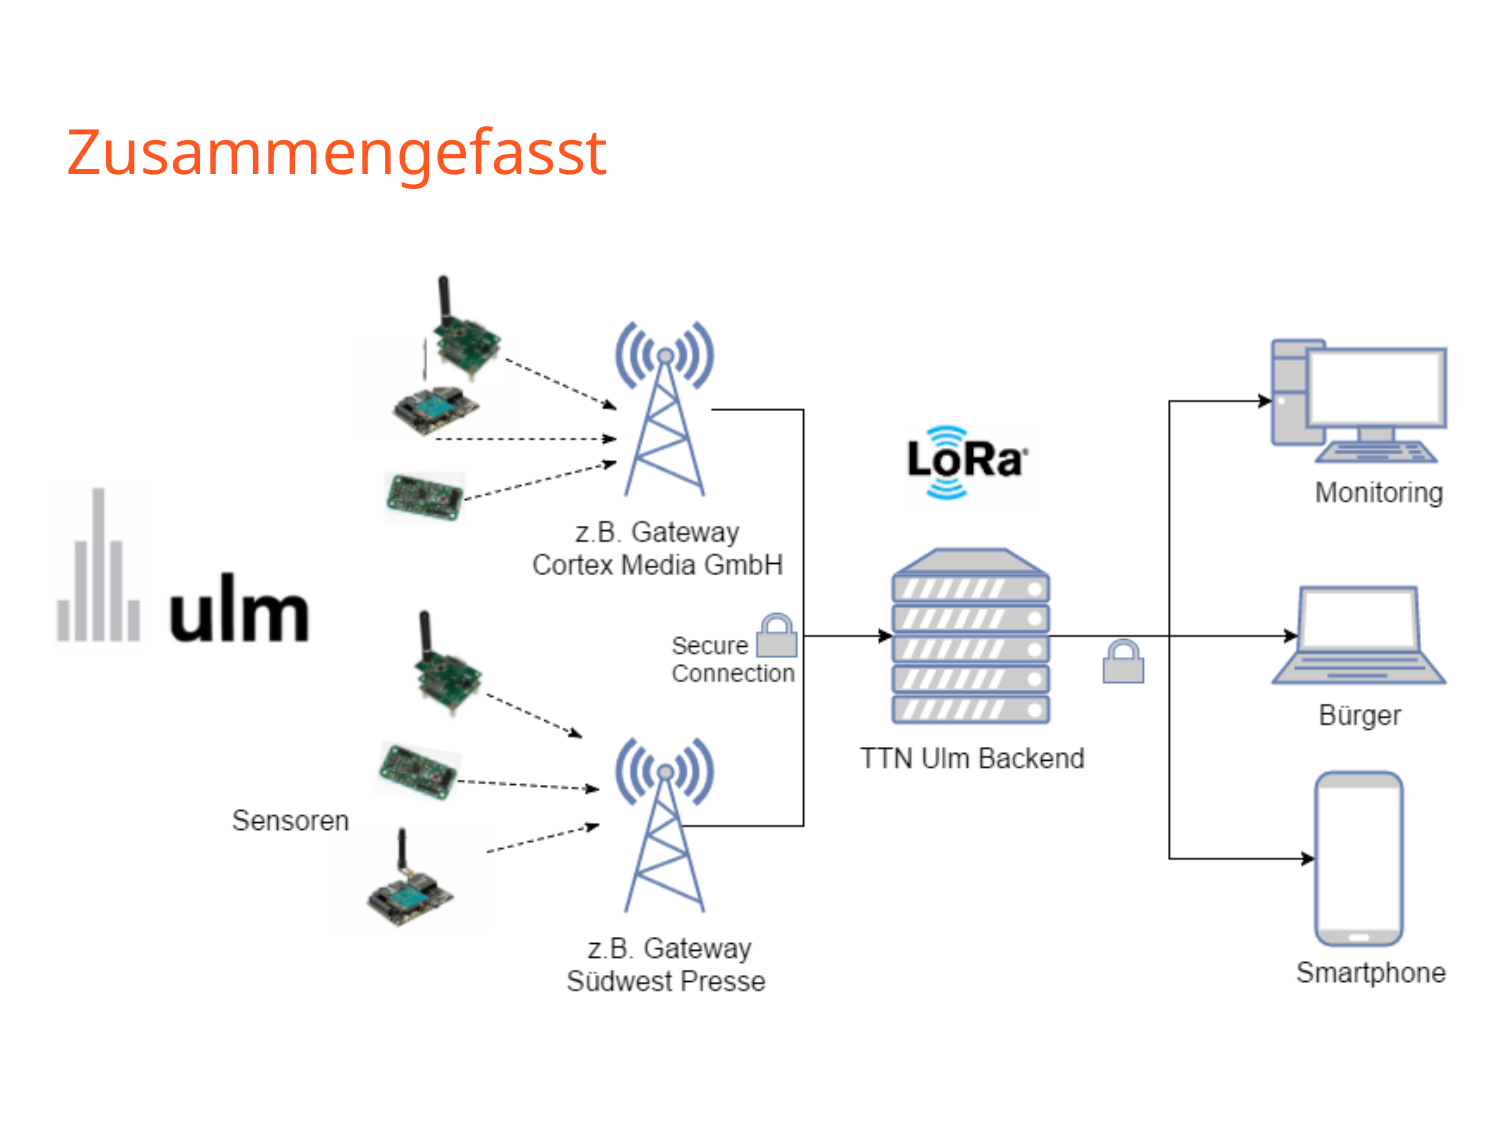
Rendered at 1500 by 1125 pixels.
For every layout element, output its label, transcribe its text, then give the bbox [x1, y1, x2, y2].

title Zusammengefasst [51, 97, 1449, 223]
picture [51, 271, 1450, 1000]
